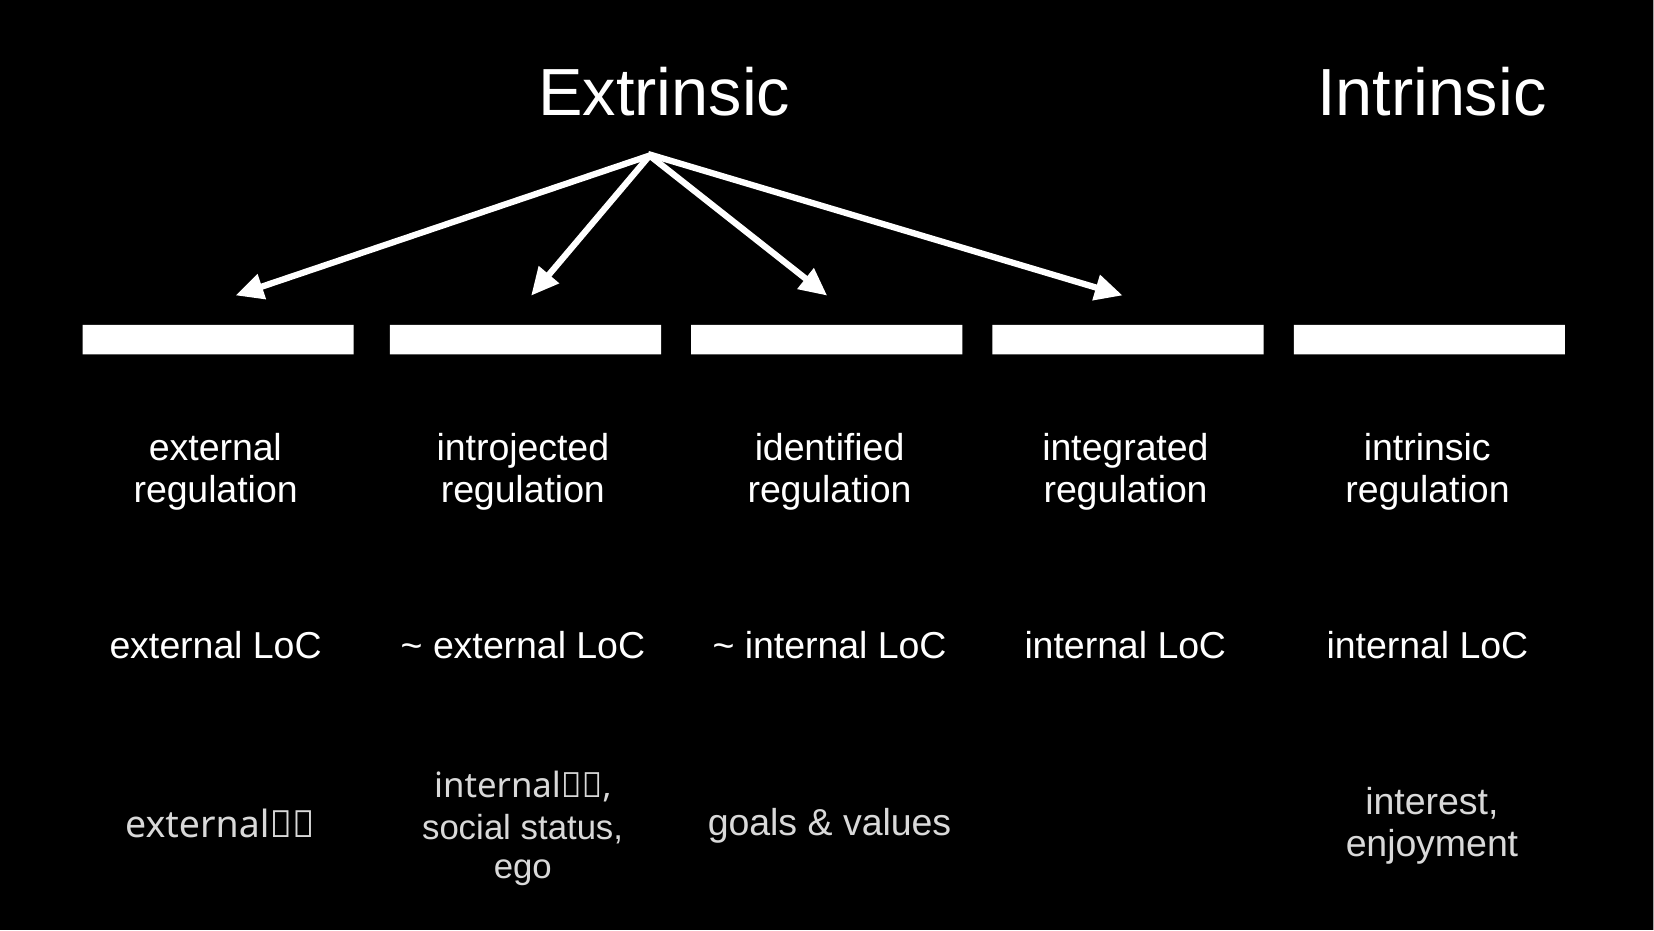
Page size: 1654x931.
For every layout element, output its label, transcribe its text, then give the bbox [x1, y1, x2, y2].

text_box [82, 324, 354, 355]
list Extrinsic [531, 29, 798, 156]
list internal LoC [1294, 582, 1561, 709]
text_box [691, 324, 963, 355]
list external regulation [82, 405, 349, 532]
list identified regulation [696, 405, 963, 532]
list Intrinsic [1299, 29, 1565, 156]
list integrated regulation [992, 405, 1259, 532]
text_box [992, 324, 1264, 355]
list external LoC [82, 582, 349, 709]
list internal LoC [992, 582, 1259, 709]
list introjected regulation [390, 405, 656, 532]
list intrinsic regulation [1294, 405, 1561, 532]
list ~ internal LoC [696, 582, 963, 709]
list ~ external LoC [390, 582, 656, 709]
list external🥕🏒 [87, 759, 353, 886]
text_box [1293, 324, 1565, 355]
text_box [389, 324, 662, 355]
list internal🥕🏒, social status, ego [390, 759, 656, 886]
list goals & values [696, 759, 963, 886]
list interest, enjoyment [1299, 759, 1565, 886]
